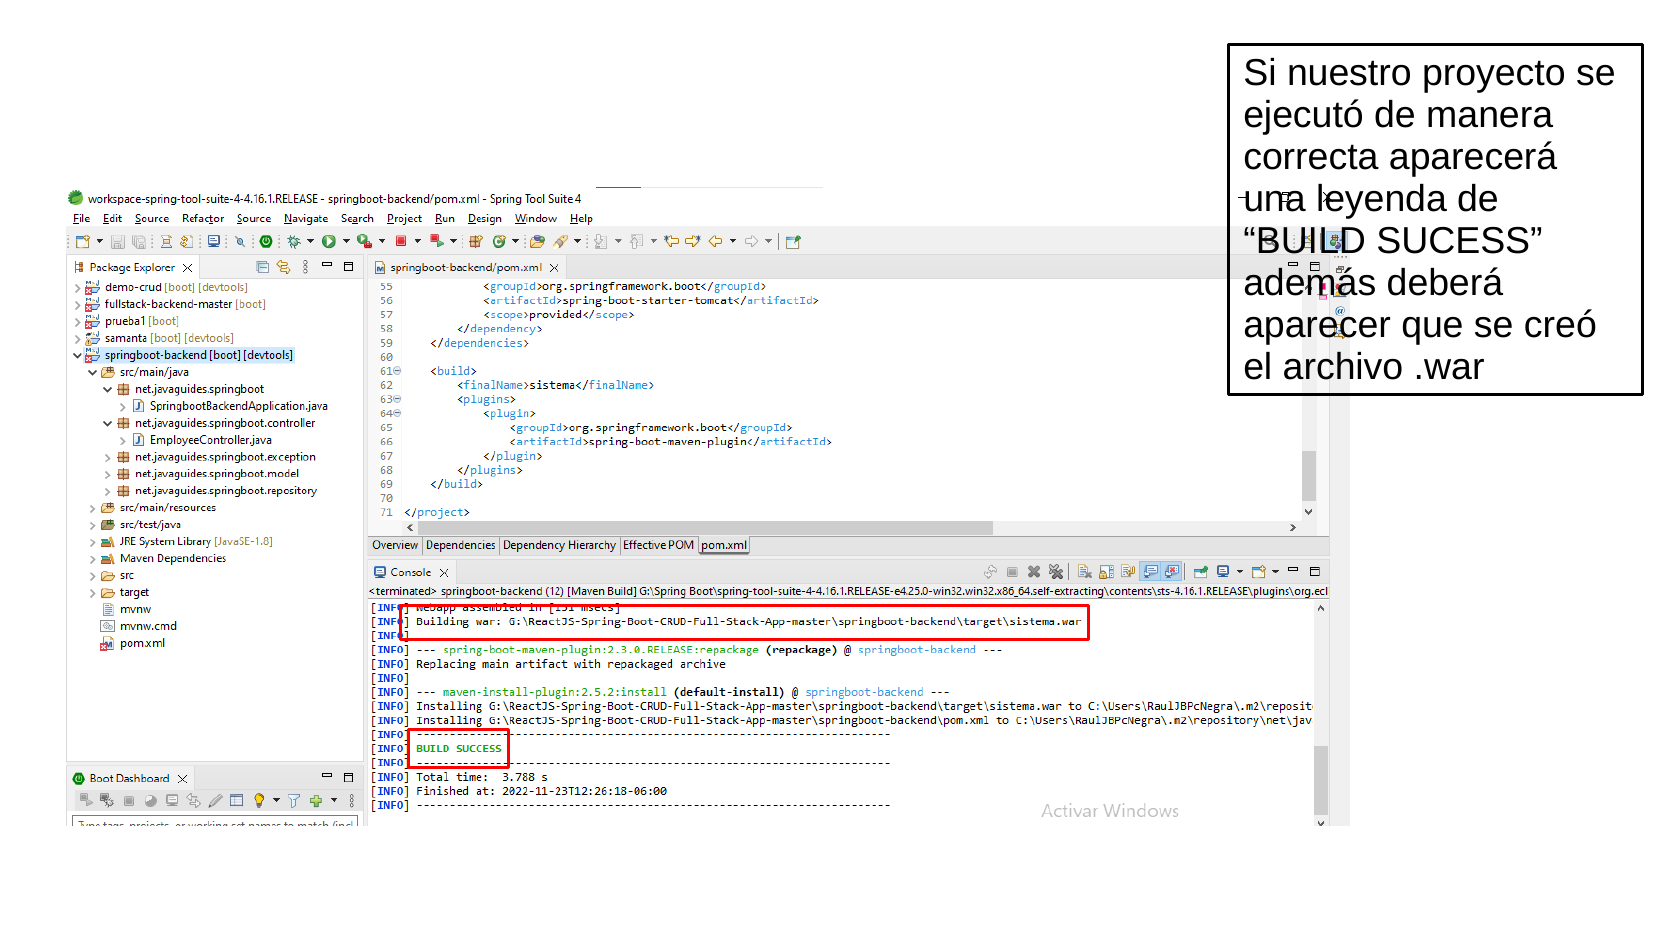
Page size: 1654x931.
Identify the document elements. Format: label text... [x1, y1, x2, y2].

text_box Si nuestro proyecto se ejecutó de manera correcta aparecerá una leyenda de “BUILD SUCESS” además deberá aparecer que se creó el archivo .war [1228, 44, 1643, 395]
picture [66, 187, 1351, 826]
